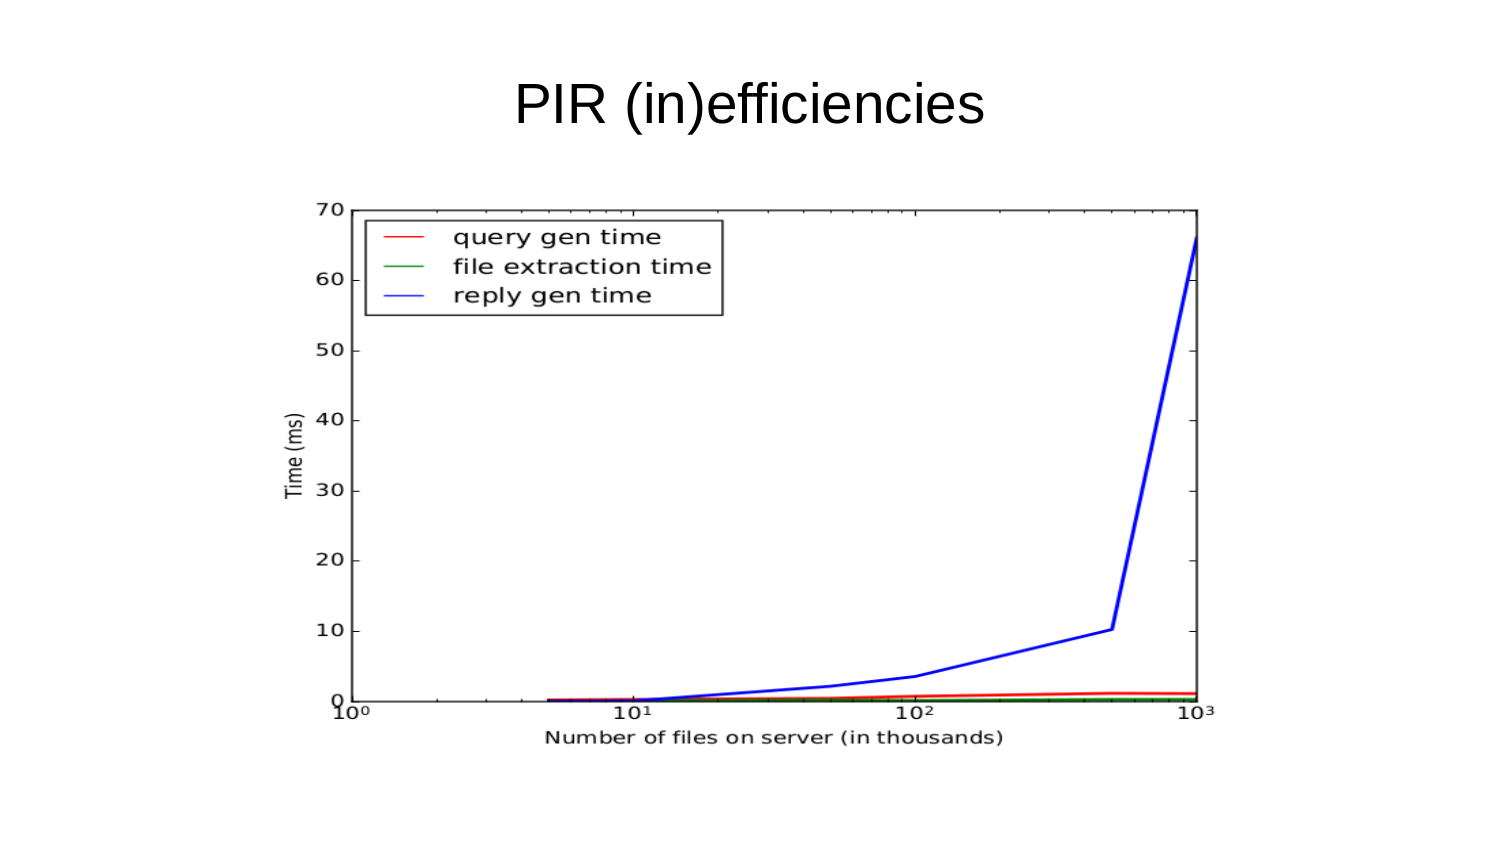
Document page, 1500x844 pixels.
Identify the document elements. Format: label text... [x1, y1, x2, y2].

picture [216, 149, 1306, 763]
title PIR (in)efficiencies [75, 33, 1425, 175]
